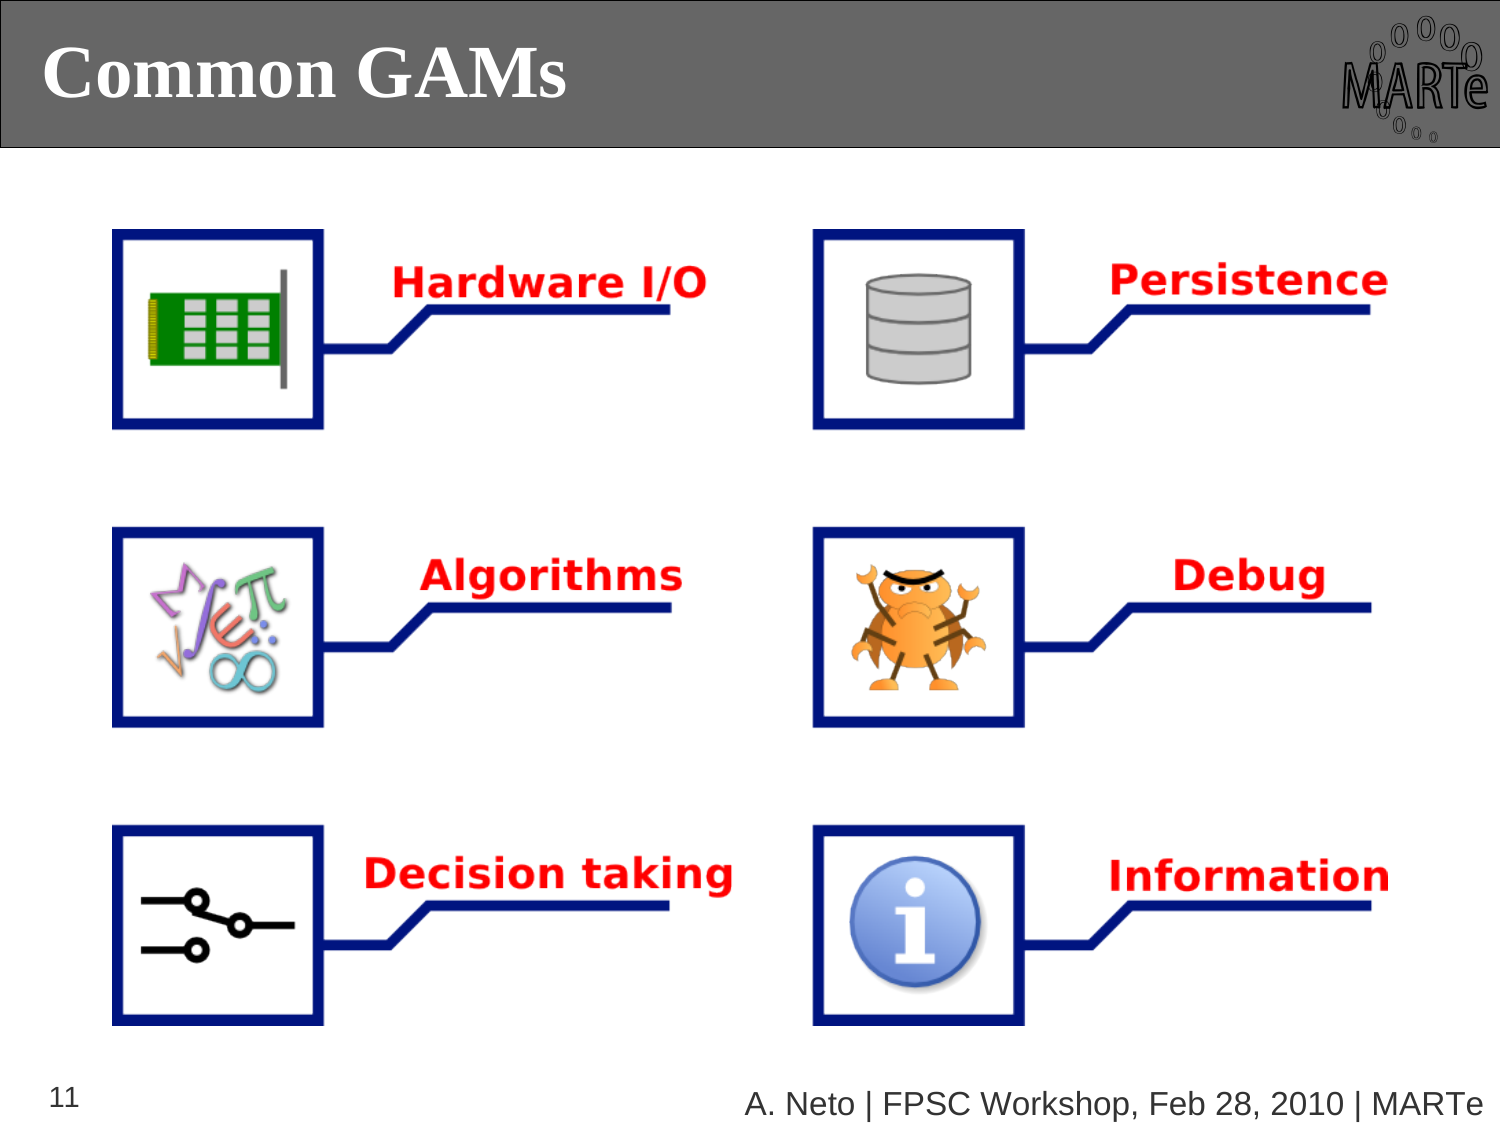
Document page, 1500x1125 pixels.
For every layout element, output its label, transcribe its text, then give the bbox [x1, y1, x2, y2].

title Common GAMs [41, 0, 1129, 148]
picture [112, 229, 1388, 1026]
picture [1340, 0, 1489, 148]
